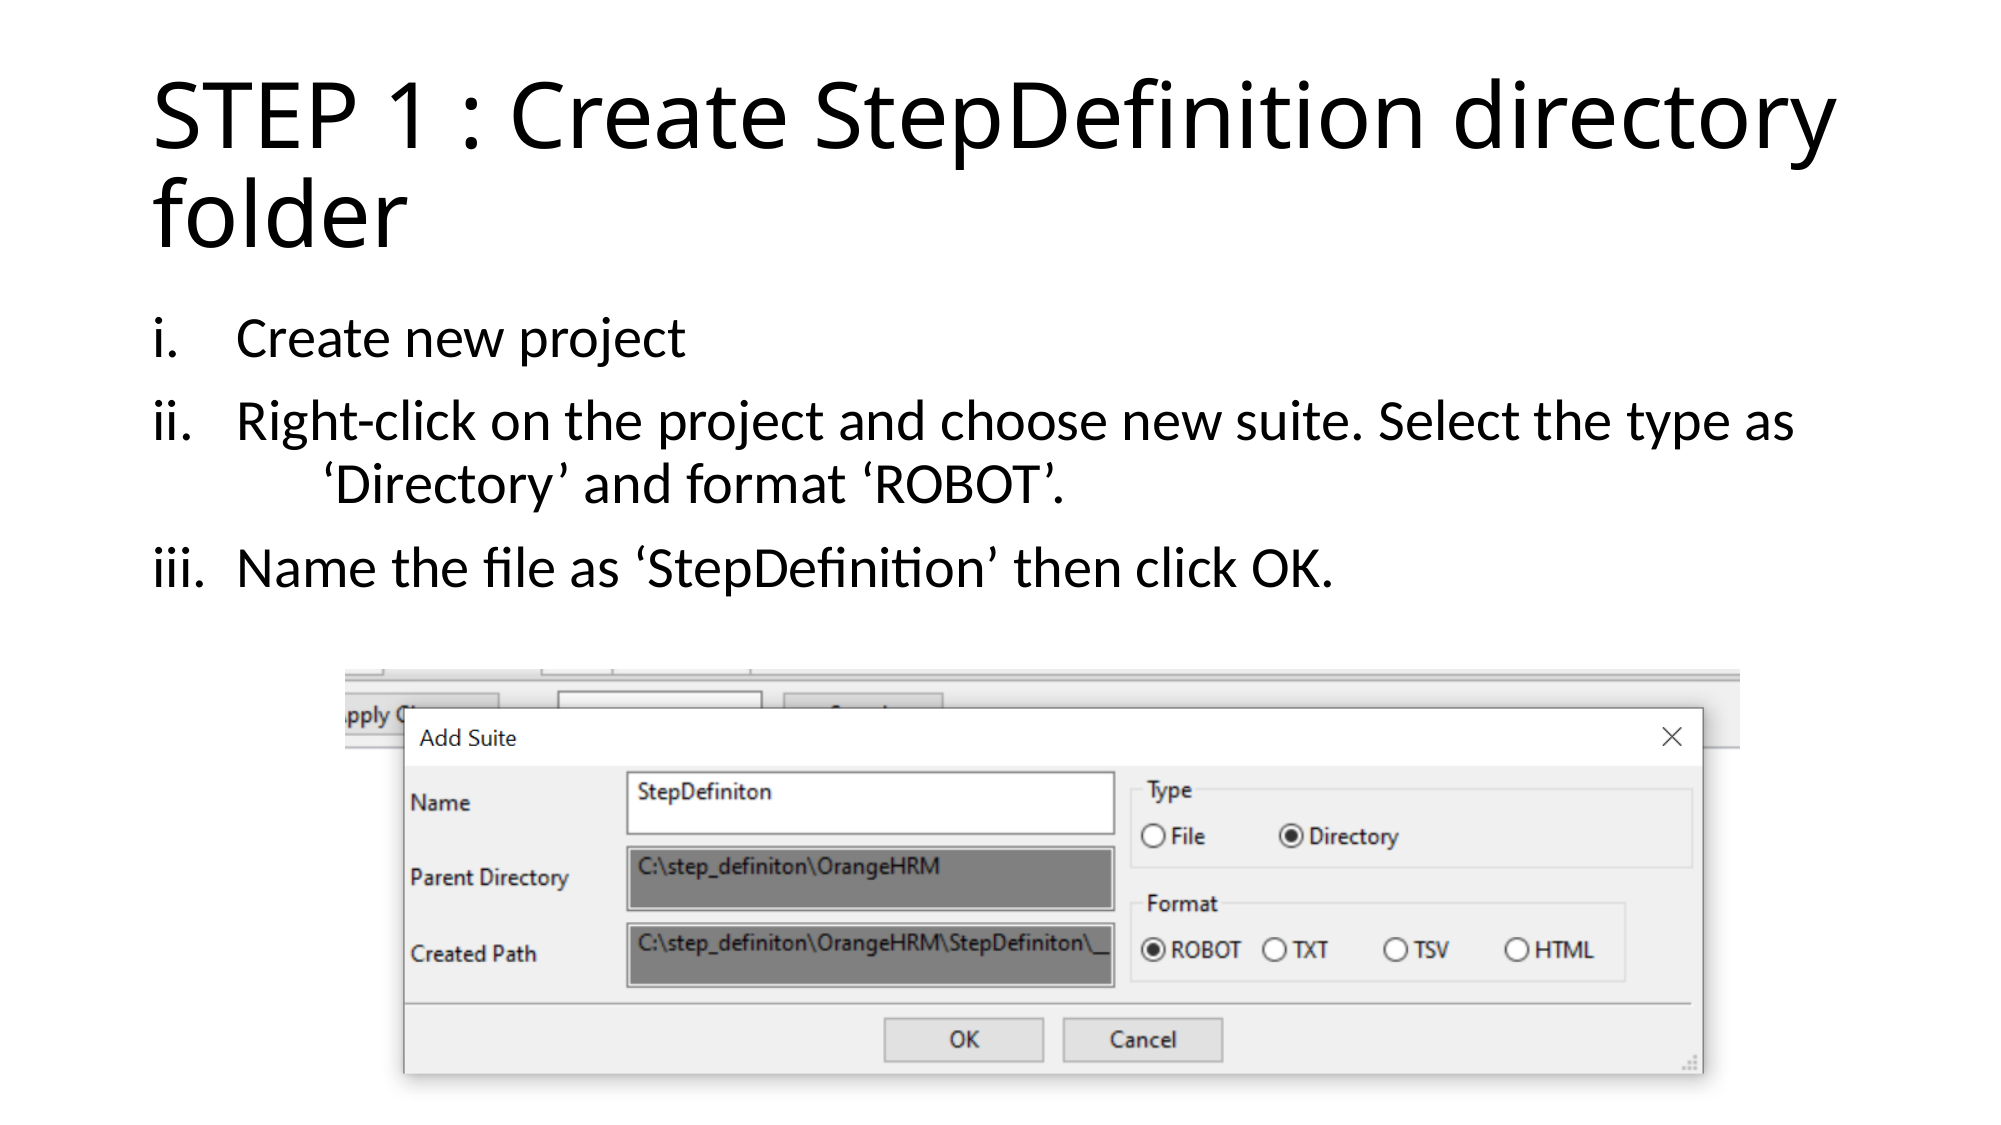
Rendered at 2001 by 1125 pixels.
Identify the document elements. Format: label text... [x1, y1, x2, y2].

picture [345, 669, 1740, 1125]
list Create new project Right-click on the project and choose new suite. Select the type as ‘Directory’ and format ‘ROBOT’. Name the file as ‘StepDefinition’ then click OK. [137, 299, 1863, 1014]
title STEP 1 : Create StepDefinition directory folder [137, 59, 1863, 278]
